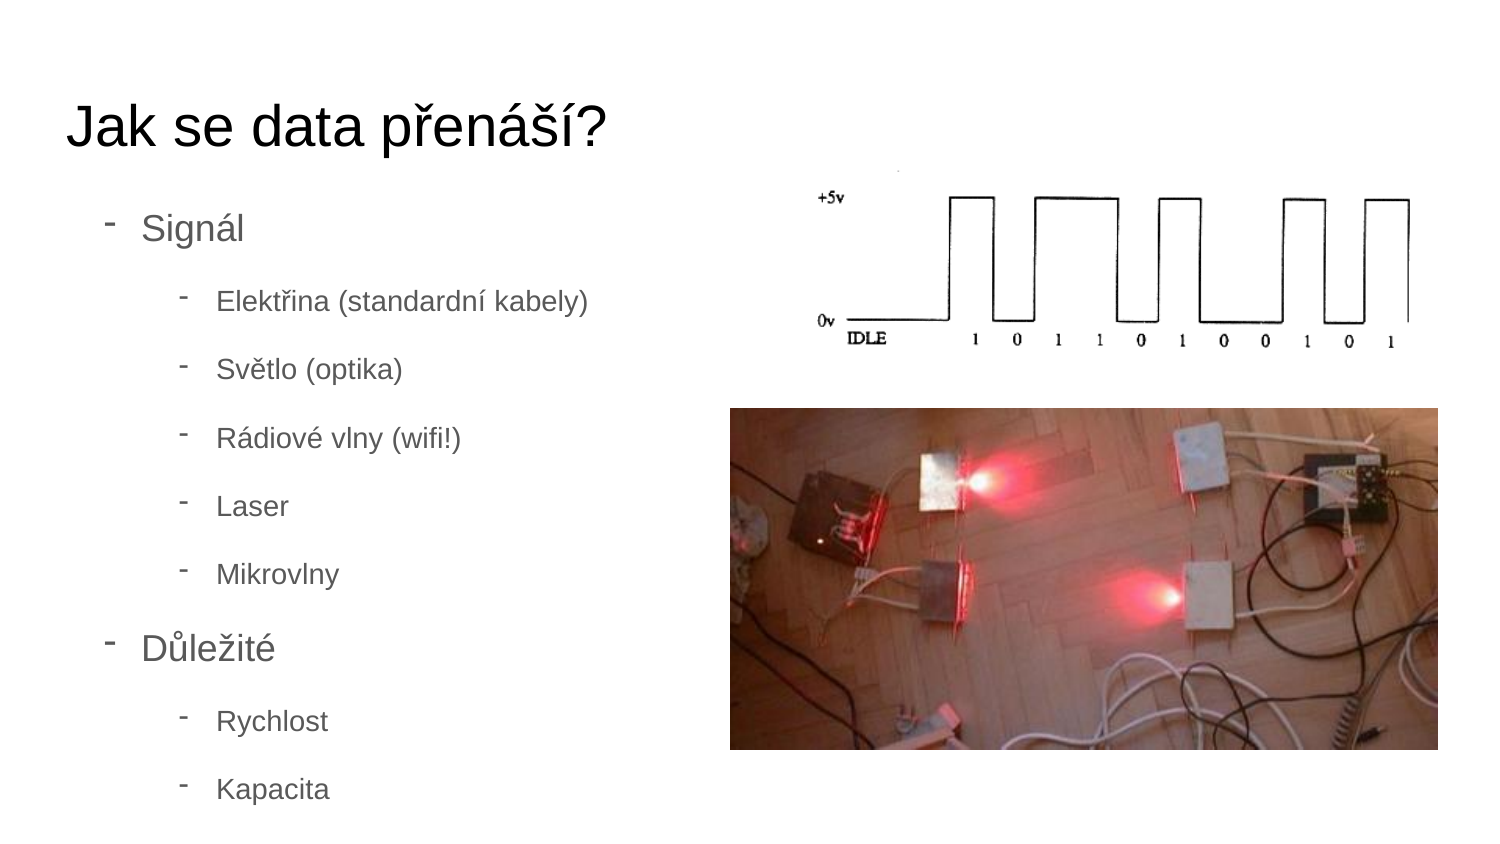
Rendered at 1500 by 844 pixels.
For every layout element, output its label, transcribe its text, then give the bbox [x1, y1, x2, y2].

title Jak se data přenáší? [51, 72, 1449, 167]
picture [730, 408, 1438, 750]
list Signál Elektřina (standardní kabely) Světlo (optika) Rádiové vlny (wifi!) Laser Mikrovlny Důležité Rychlost Kapacita Rušení Cena Pohodlnost [51, 189, 1449, 750]
picture [795, 166, 1438, 355]
